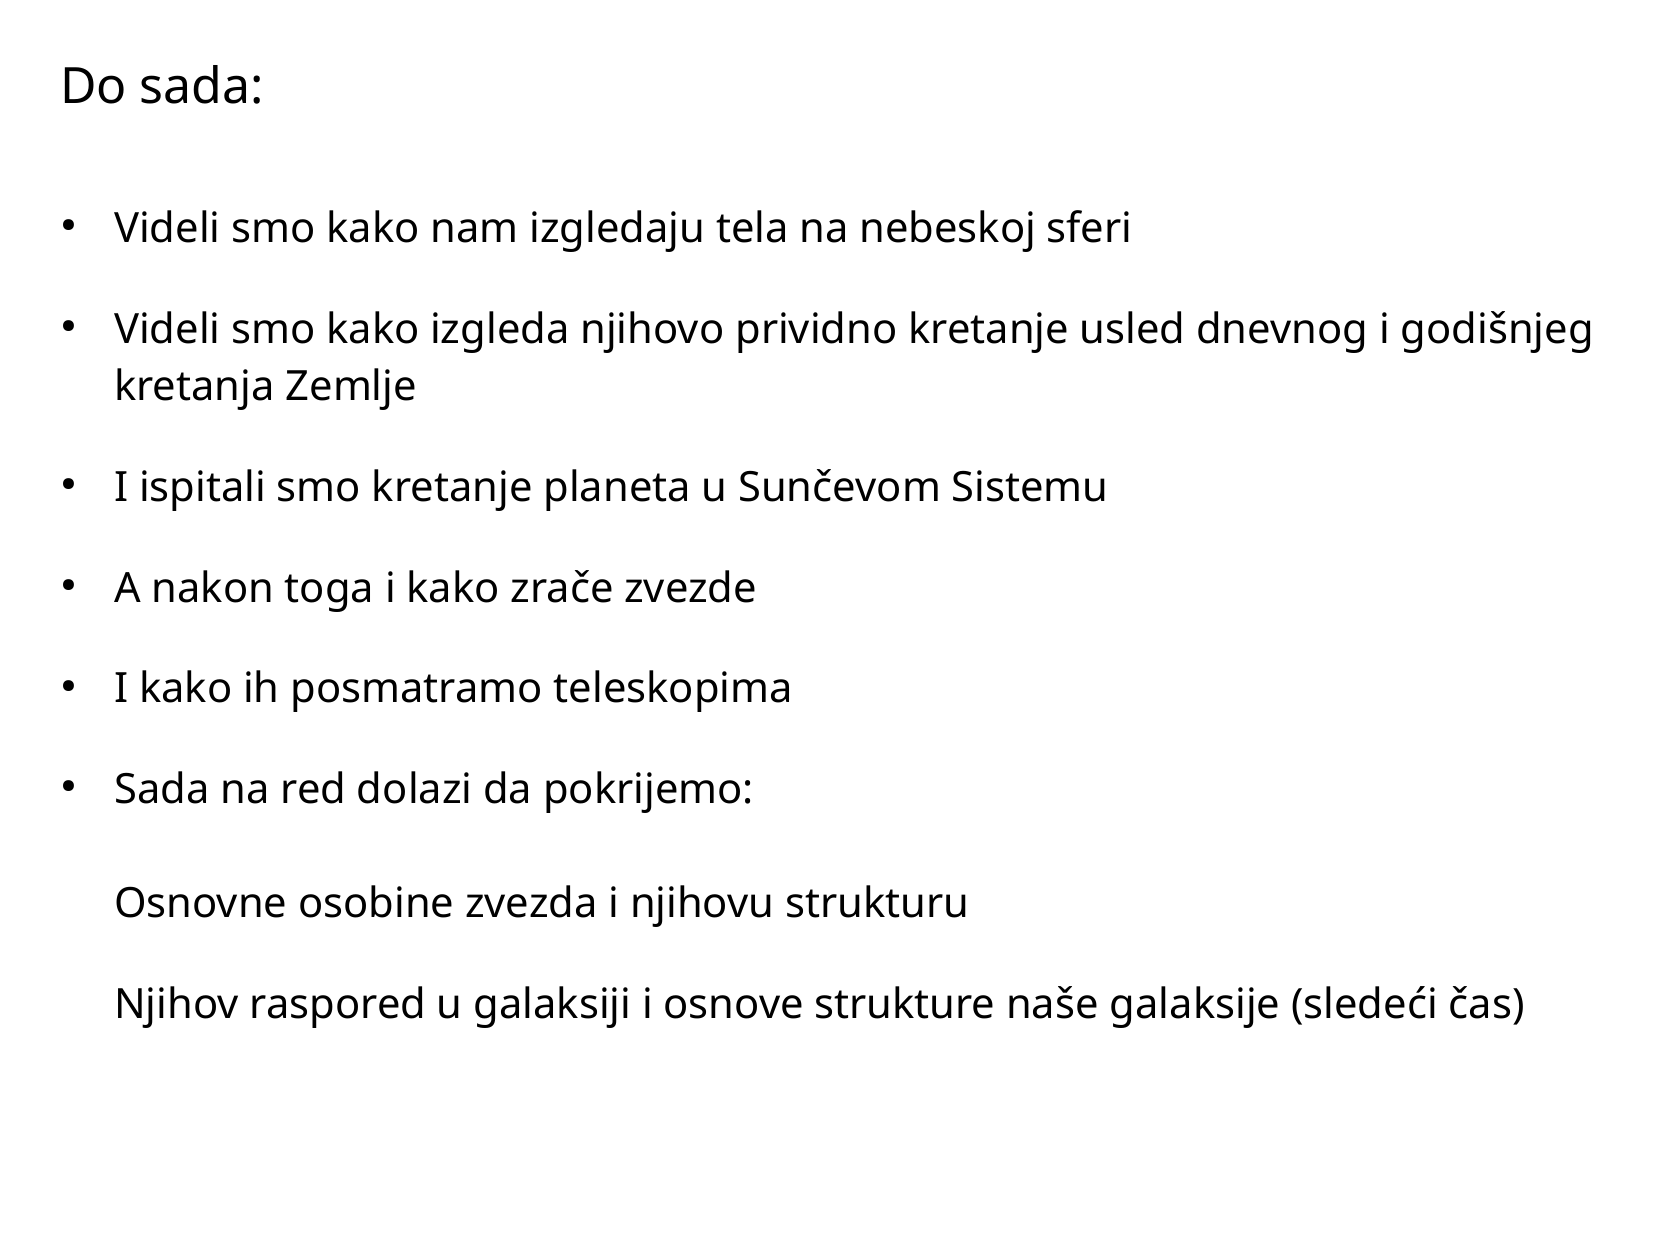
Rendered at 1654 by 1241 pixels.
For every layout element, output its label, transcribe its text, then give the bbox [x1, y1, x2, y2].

title Do sada: [59, 17, 1648, 150]
list Videli smo kako nam izgledaju tela na nebeskoj sferi Videli smo kako izgleda njihovo prividno kretanje usled dnevnog i godišnjeg kretanja Zemlje I ispitali smo kretanje planeta u Sunčevom Sistemu A nakon toga i kako zrače zvezde I kako ih posmatramo teleskopima Sada na red dolazi da pokrijemo: Osnovne osobine zvezda i njihovu strukturu Njihov raspored u galaksiji i osnove strukture naše galaksije (sledeći čas) [43, 197, 1633, 1171]
